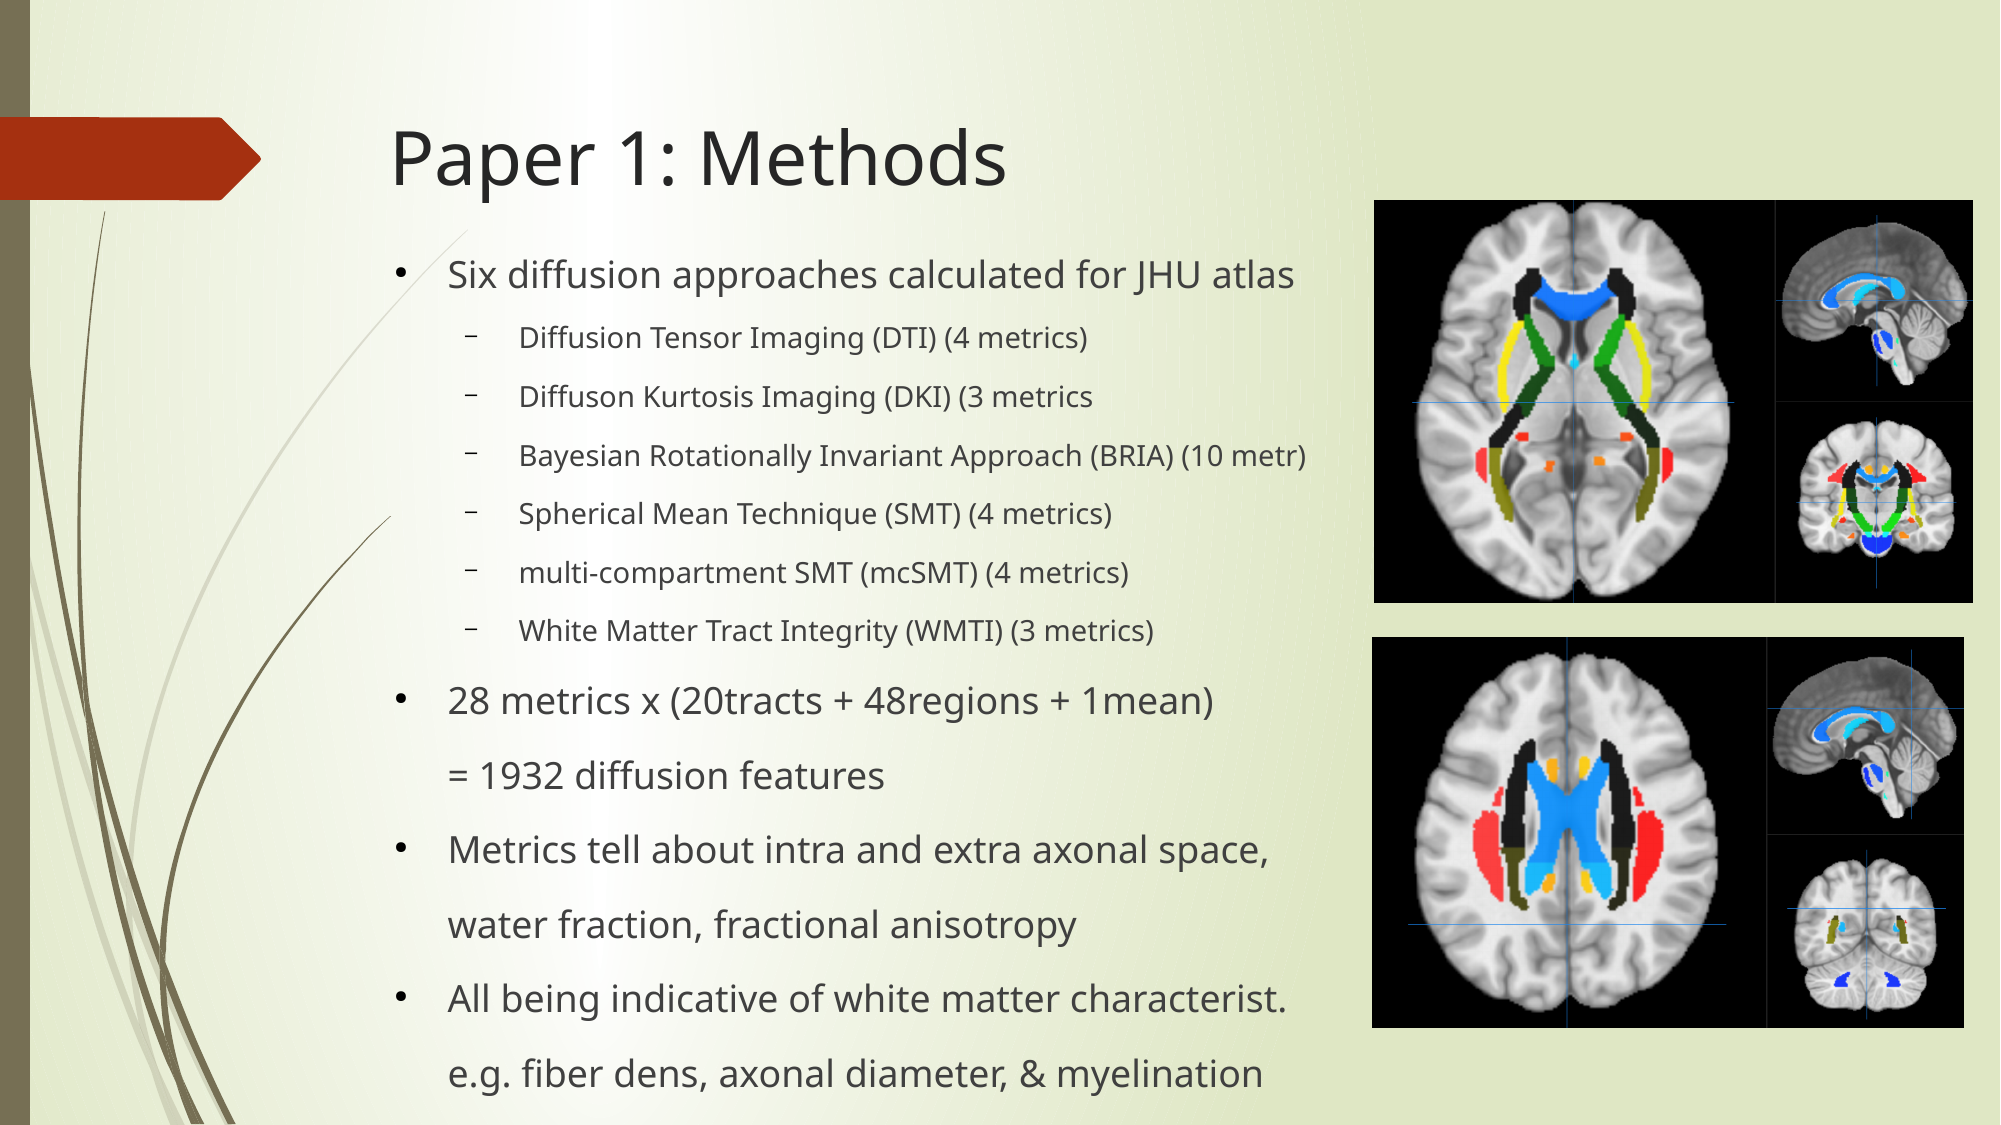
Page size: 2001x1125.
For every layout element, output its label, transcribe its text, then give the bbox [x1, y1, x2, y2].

title Paper 1: Methods [374, 102, 1437, 243]
picture [1372, 637, 1964, 1028]
picture [1374, 200, 1973, 603]
list Six diffusion approaches calculated for JHU atlas Diffusion Tensor Imaging (DTI) (4 metrics) Diffuson Kurtosis Imaging (DKI) (3 metrics Bayesian Rotationally Invariant Approach (BRIA) (10 metr) Spherical Mean Technique (SMT) (4 metrics) multi-compartment SMT (mcSMT) (4 metrics) White Matter Tract Integrity (WMTI) (3 metrics) 28 metrics x (20tracts + 48regions + 1mean) = 1932 diffusion features Metrics tell about intra and extra axonal space, water fraction, fractional anisotropy All being indicative of white matter characterist. e.g. fiber dens, axonal diameter, & myelination [361, 243, 1949, 969]
